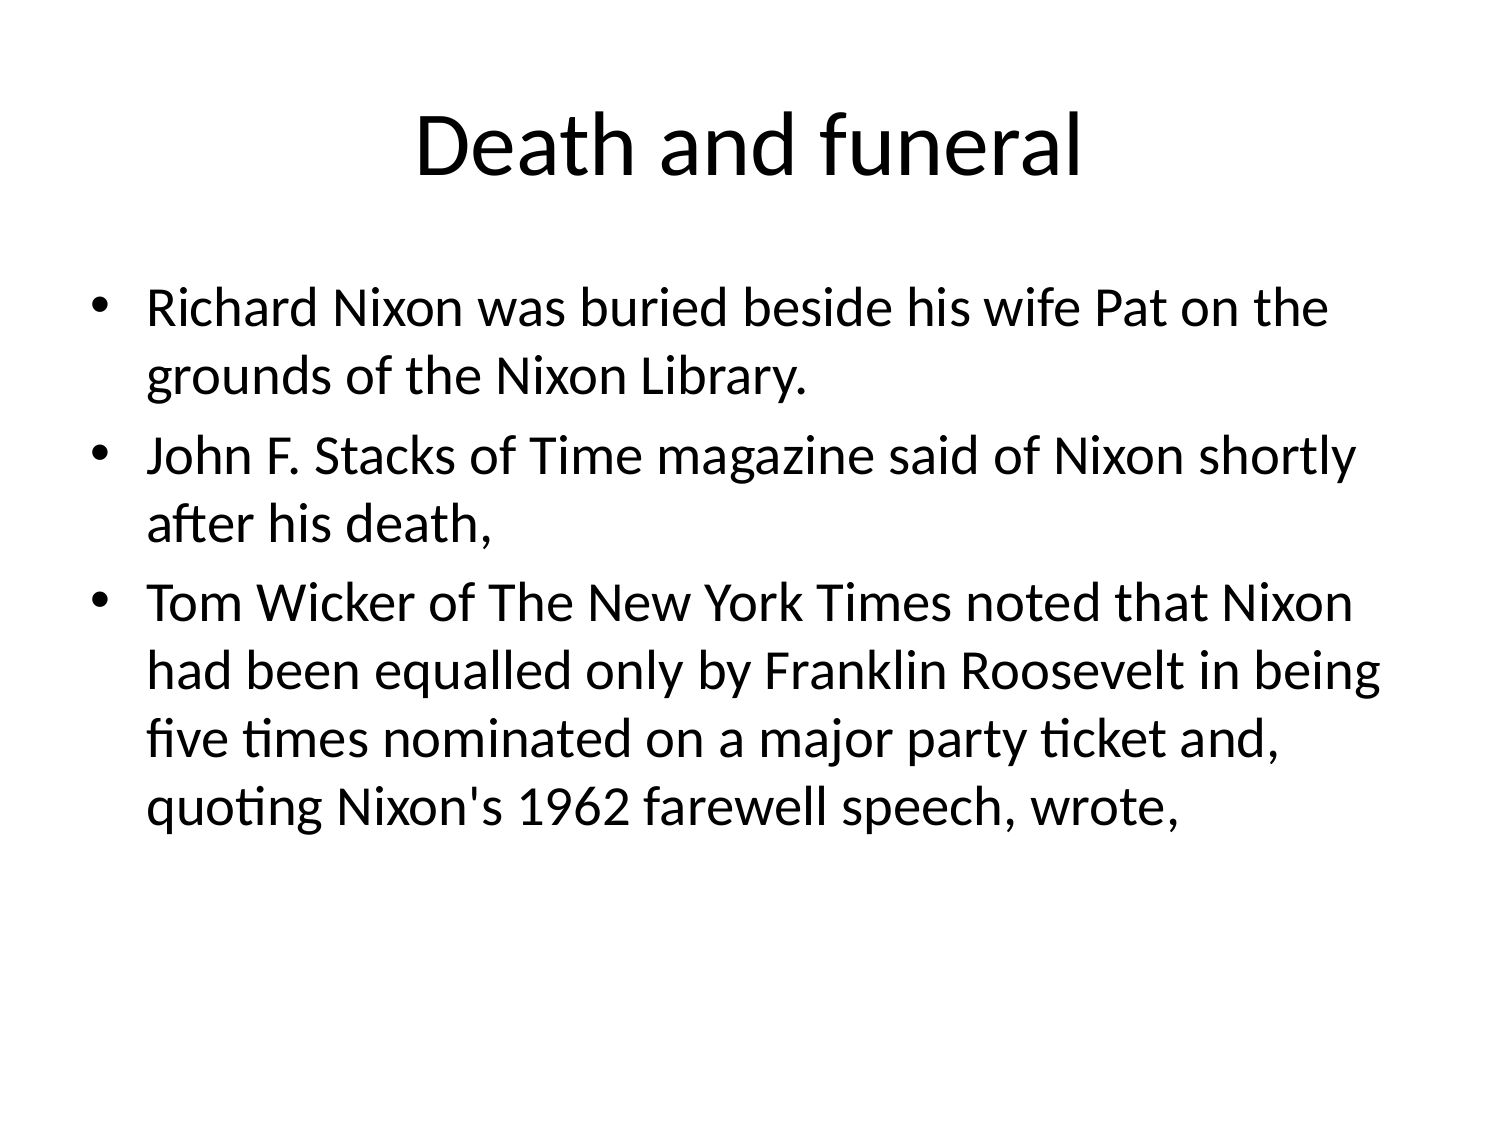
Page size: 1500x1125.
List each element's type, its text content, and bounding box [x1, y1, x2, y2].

list Richard Nixon was buried beside his wife Pat on the grounds of the Nixon Library. John F. Stacks of Time magazine said of Nixon shortly after his death, Tom Wicker of The New York Times noted that Nixon had been equalled only by Franklin Roosevelt in being five times nominated on a major party ticket and, quoting Nixon's 1962 farewell speech, wrote, [75, 262, 1425, 1005]
title Death and funeral [75, 45, 1425, 233]
